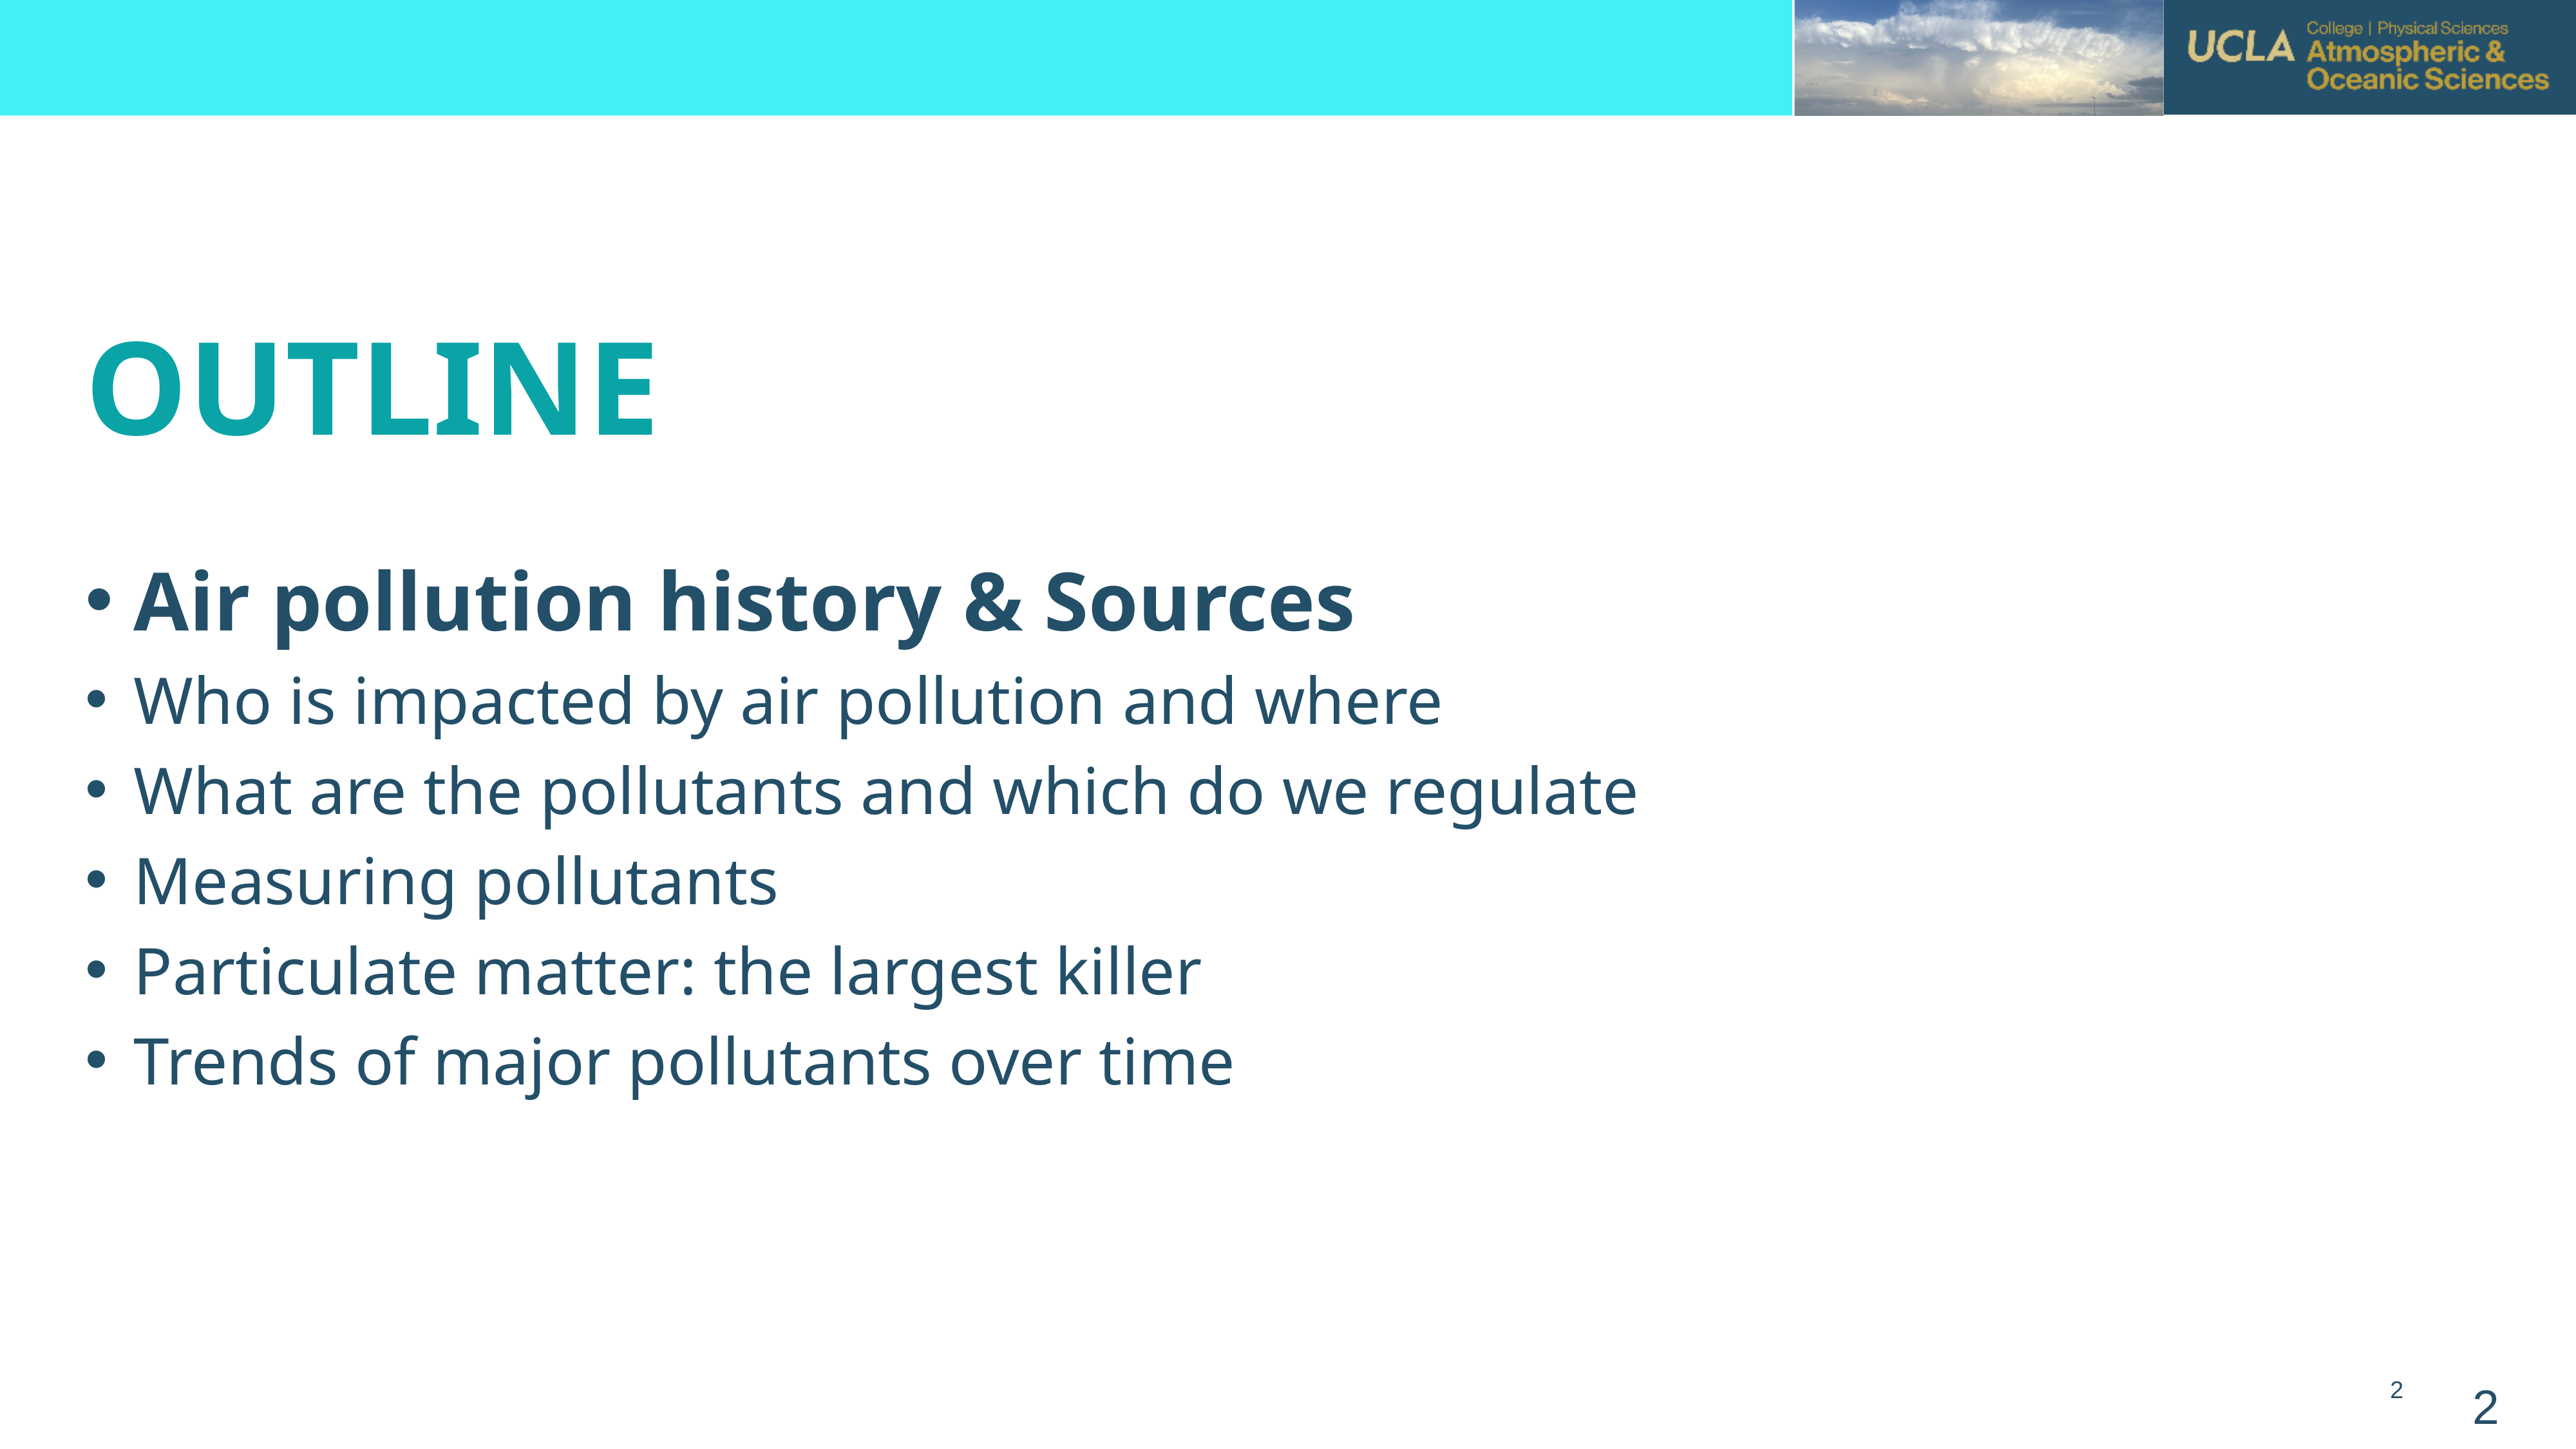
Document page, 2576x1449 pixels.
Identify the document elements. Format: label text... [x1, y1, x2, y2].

picture [1794, 0, 2576, 116]
list Air pollution history & Sources Who is impacted by air pollution and where What are the pollutants and which do we regulate Measuring pollutants Particulate matter: the largest killer Trends of major pollutants over time [76, 545, 2520, 1240]
title Outline [76, 263, 2501, 505]
slide_number <number> [2380, 1369, 2540, 1447]
